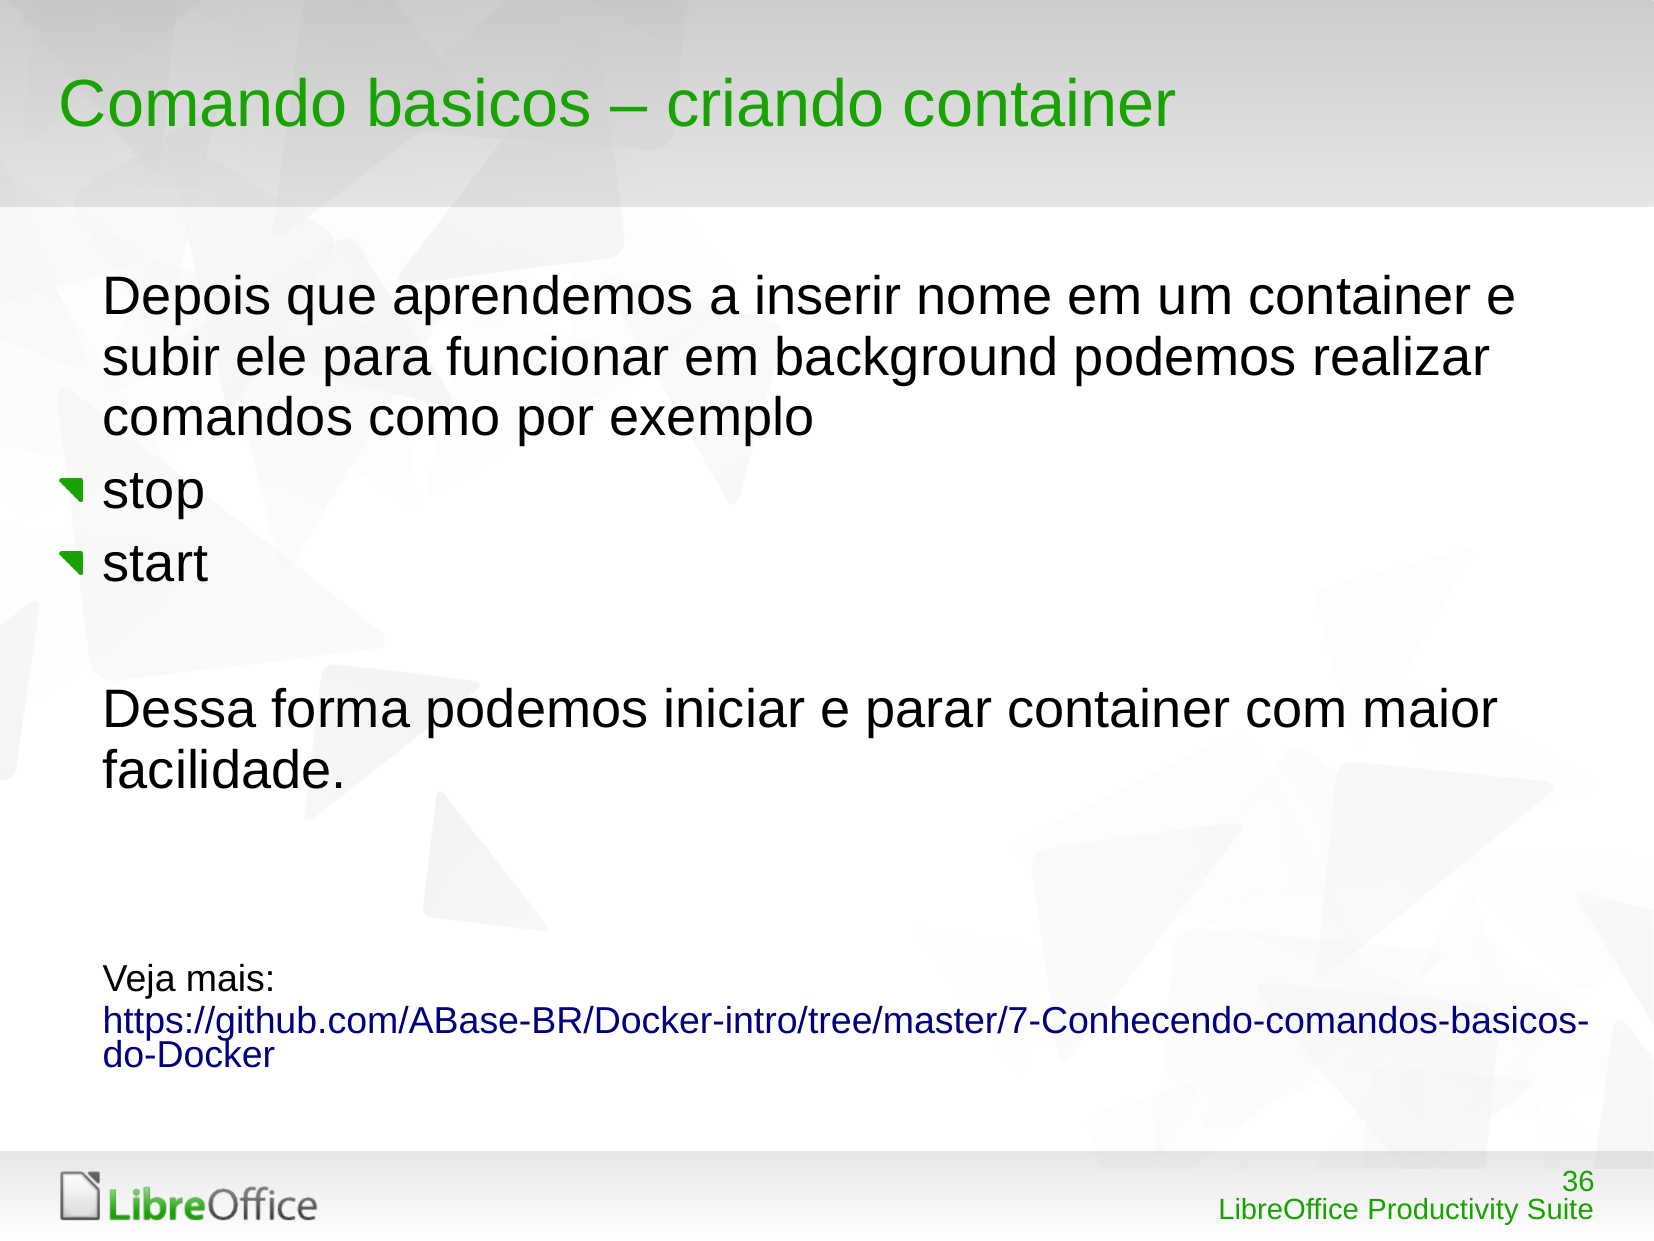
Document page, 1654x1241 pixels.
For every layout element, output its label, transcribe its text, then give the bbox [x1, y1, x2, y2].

title Comando basicos – criando container [59, 29, 1595, 178]
list Depois que aprendemos a inserir nome em um container e subir ele para funcionar em background podemos realizar comandos como por exemplo stop start Dessa forma podemos iniciar e parar container com maior facilidade. Veja mais: https://github.com/ABase-BR/Docker-intro/tree/master/7-Conhecendo-comandos-basicos-do-Docker [59, 265, 1595, 1084]
picture [915, 548, 1654, 1169]
picture [0, 0, 783, 931]
picture [41, 1152, 337, 1240]
